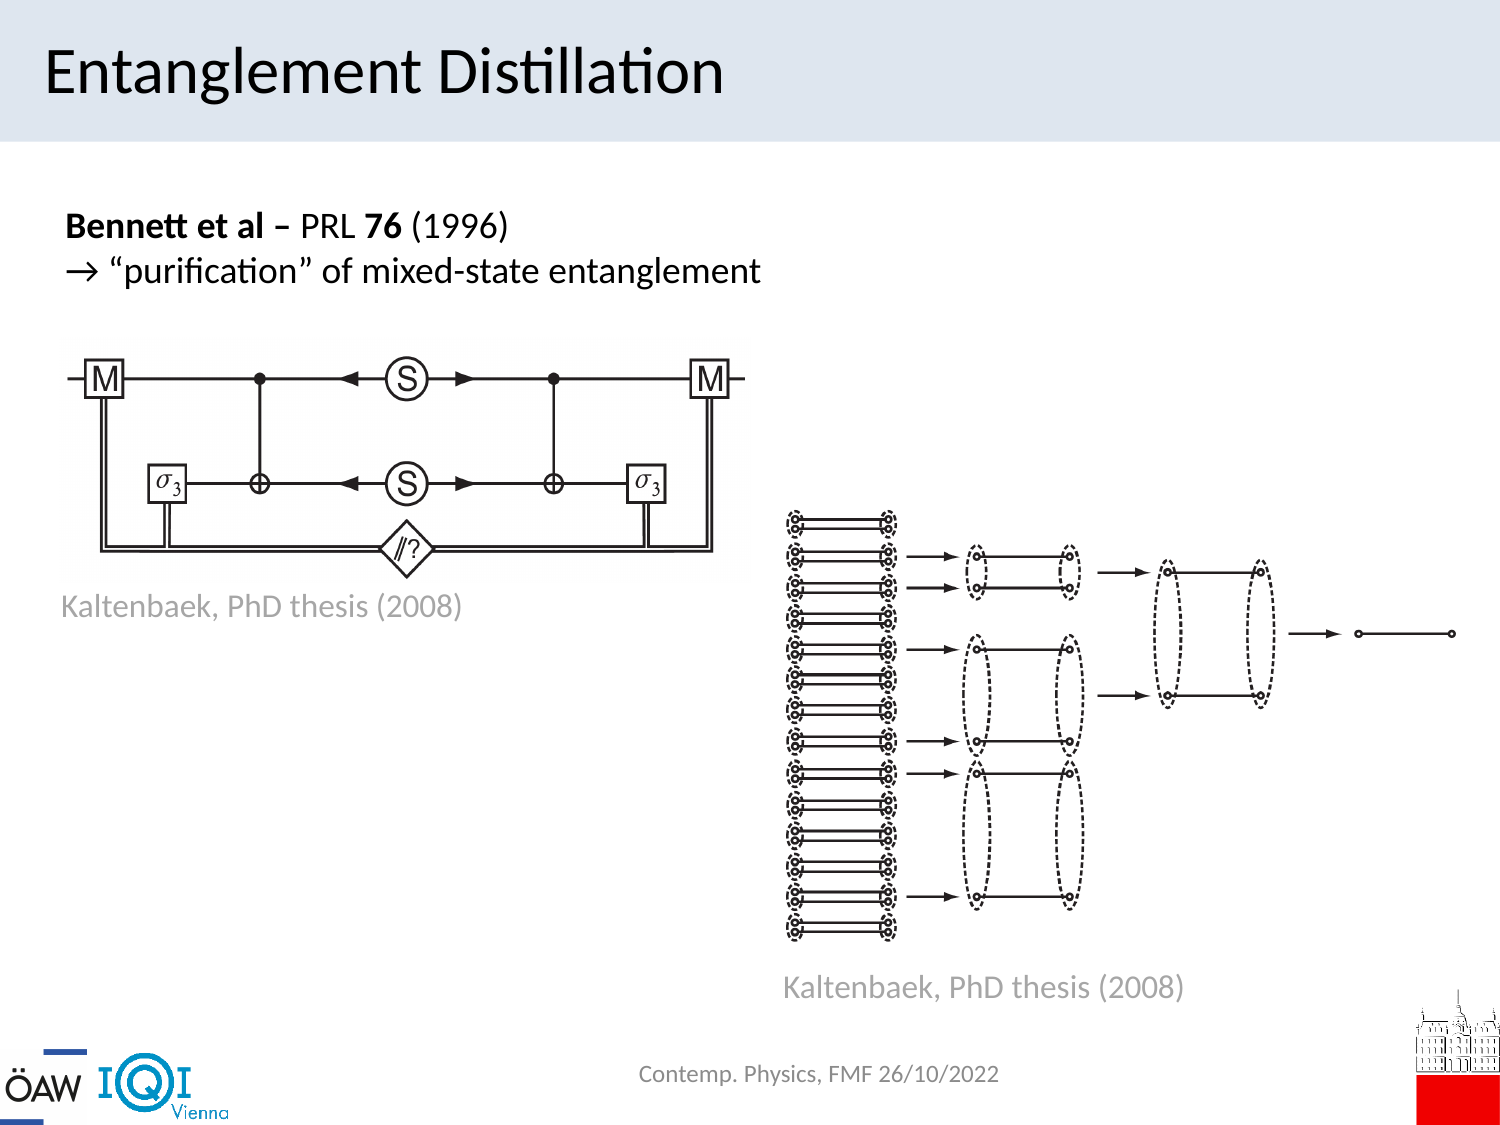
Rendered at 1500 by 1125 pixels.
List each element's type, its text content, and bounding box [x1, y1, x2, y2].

text_box Bennett et al – PRL 76 (1996) → “purification” of mixed-state entanglement [50, 193, 777, 299]
picture [1416, 988, 1500, 1125]
picture [94, 1049, 234, 1124]
picture [59, 337, 751, 583]
picture [778, 501, 1463, 952]
text_box Kaltenbaek, PhD thesis (2008) [46, 576, 479, 632]
title Entanglement Distillation [29, 7, 1317, 126]
picture [0, 1049, 87, 1125]
text_box Kaltenbaek, PhD thesis (2008) [768, 957, 1201, 1013]
